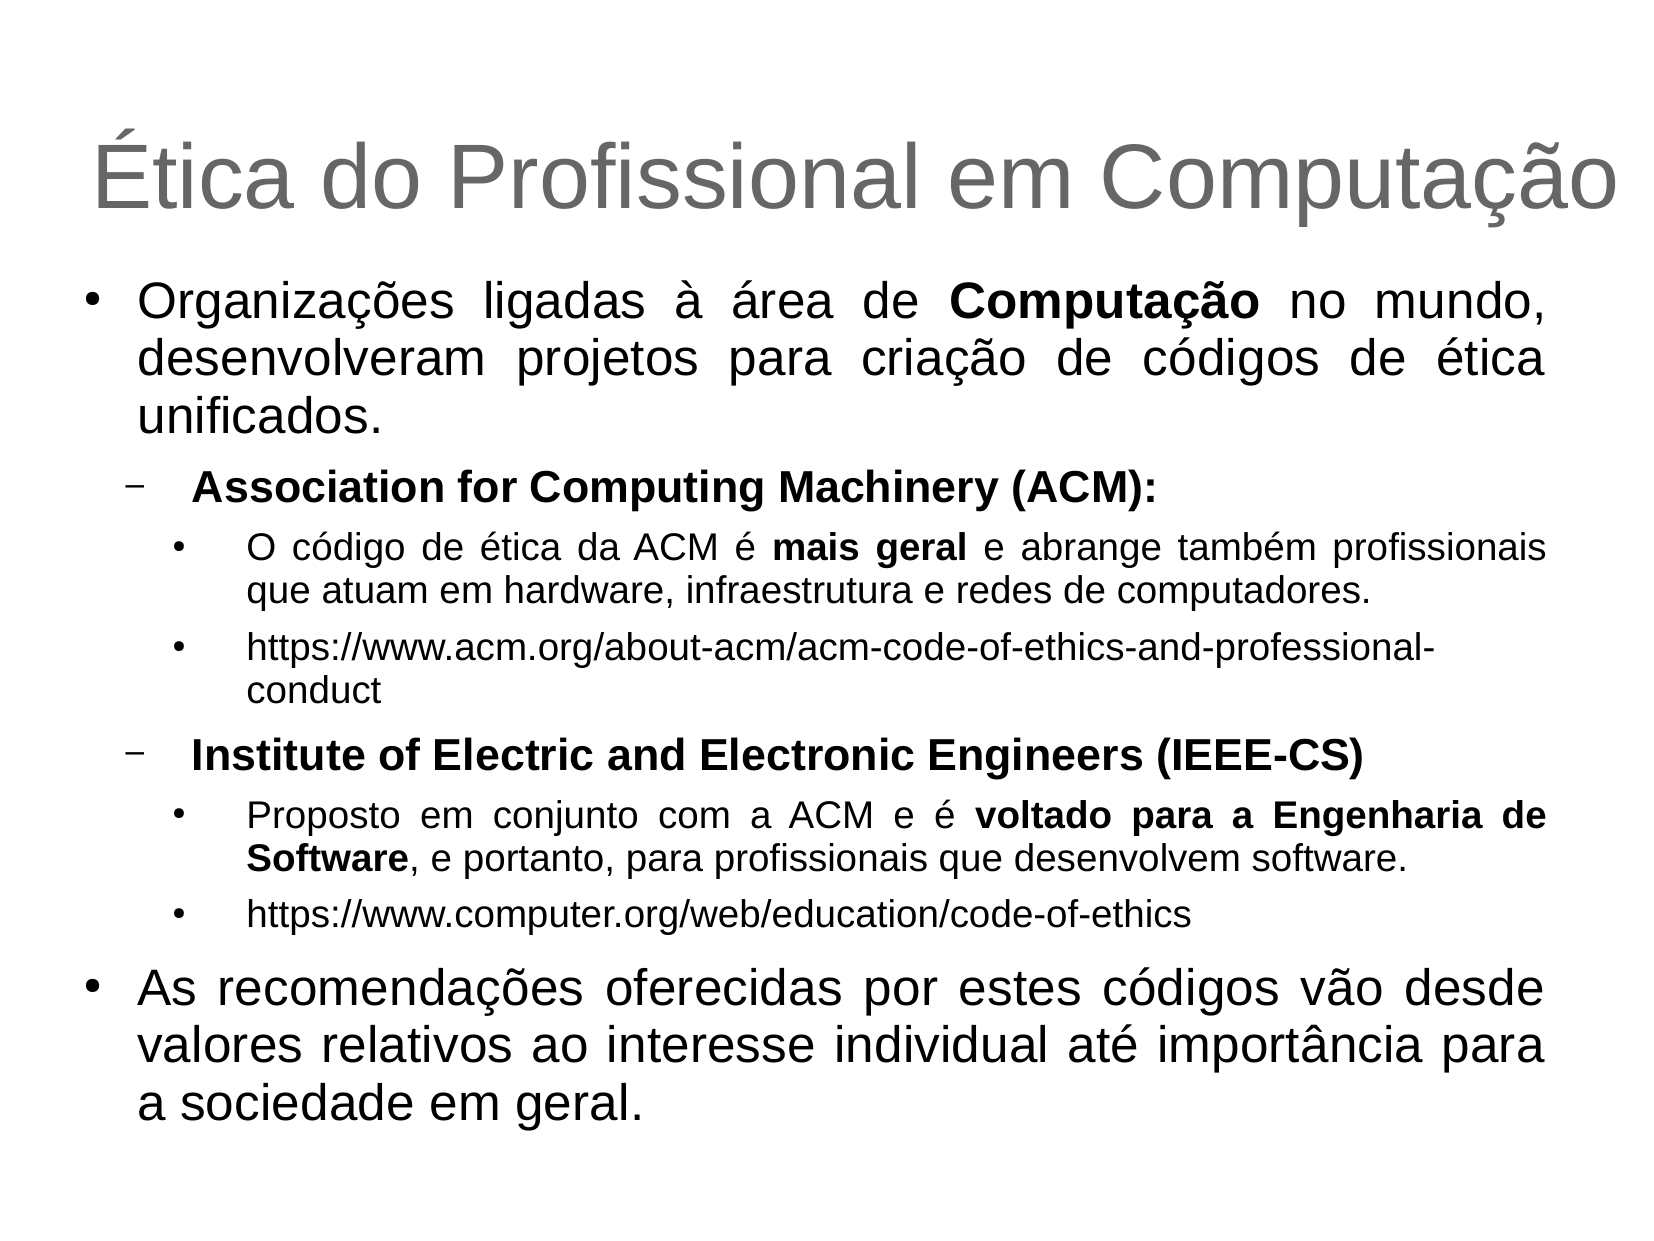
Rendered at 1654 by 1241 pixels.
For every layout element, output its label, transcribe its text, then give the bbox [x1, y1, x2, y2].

title Ética do Profissional em Computação [76, 73, 1636, 281]
list Organizações ligadas à área de Computação no mundo, desenvolveram projetos para criação de códigos de ética unificados. Association for Computing Machinery (ACM): O código de ética da ACM é mais geral e abrange também profissionais que atuam em hardware, infraestrutura e redes de computadores. https://www.acm.org/about-acm/acm-code-of-ethics-and-professional-conduct Institute of Electric and Electronic Engineers (IEEE-CS) Proposto em conjunto com a ACM e é voltado para a Engenharia de Software, e portanto, para profissionais que desenvolvem software. https://www.computer.org/web/education/code-of-ethics As recomendações oferecidas por estes códigos vão desde valores relativos ao interesse individual até importância para a sociedade em geral. [82, 271, 1548, 1134]
